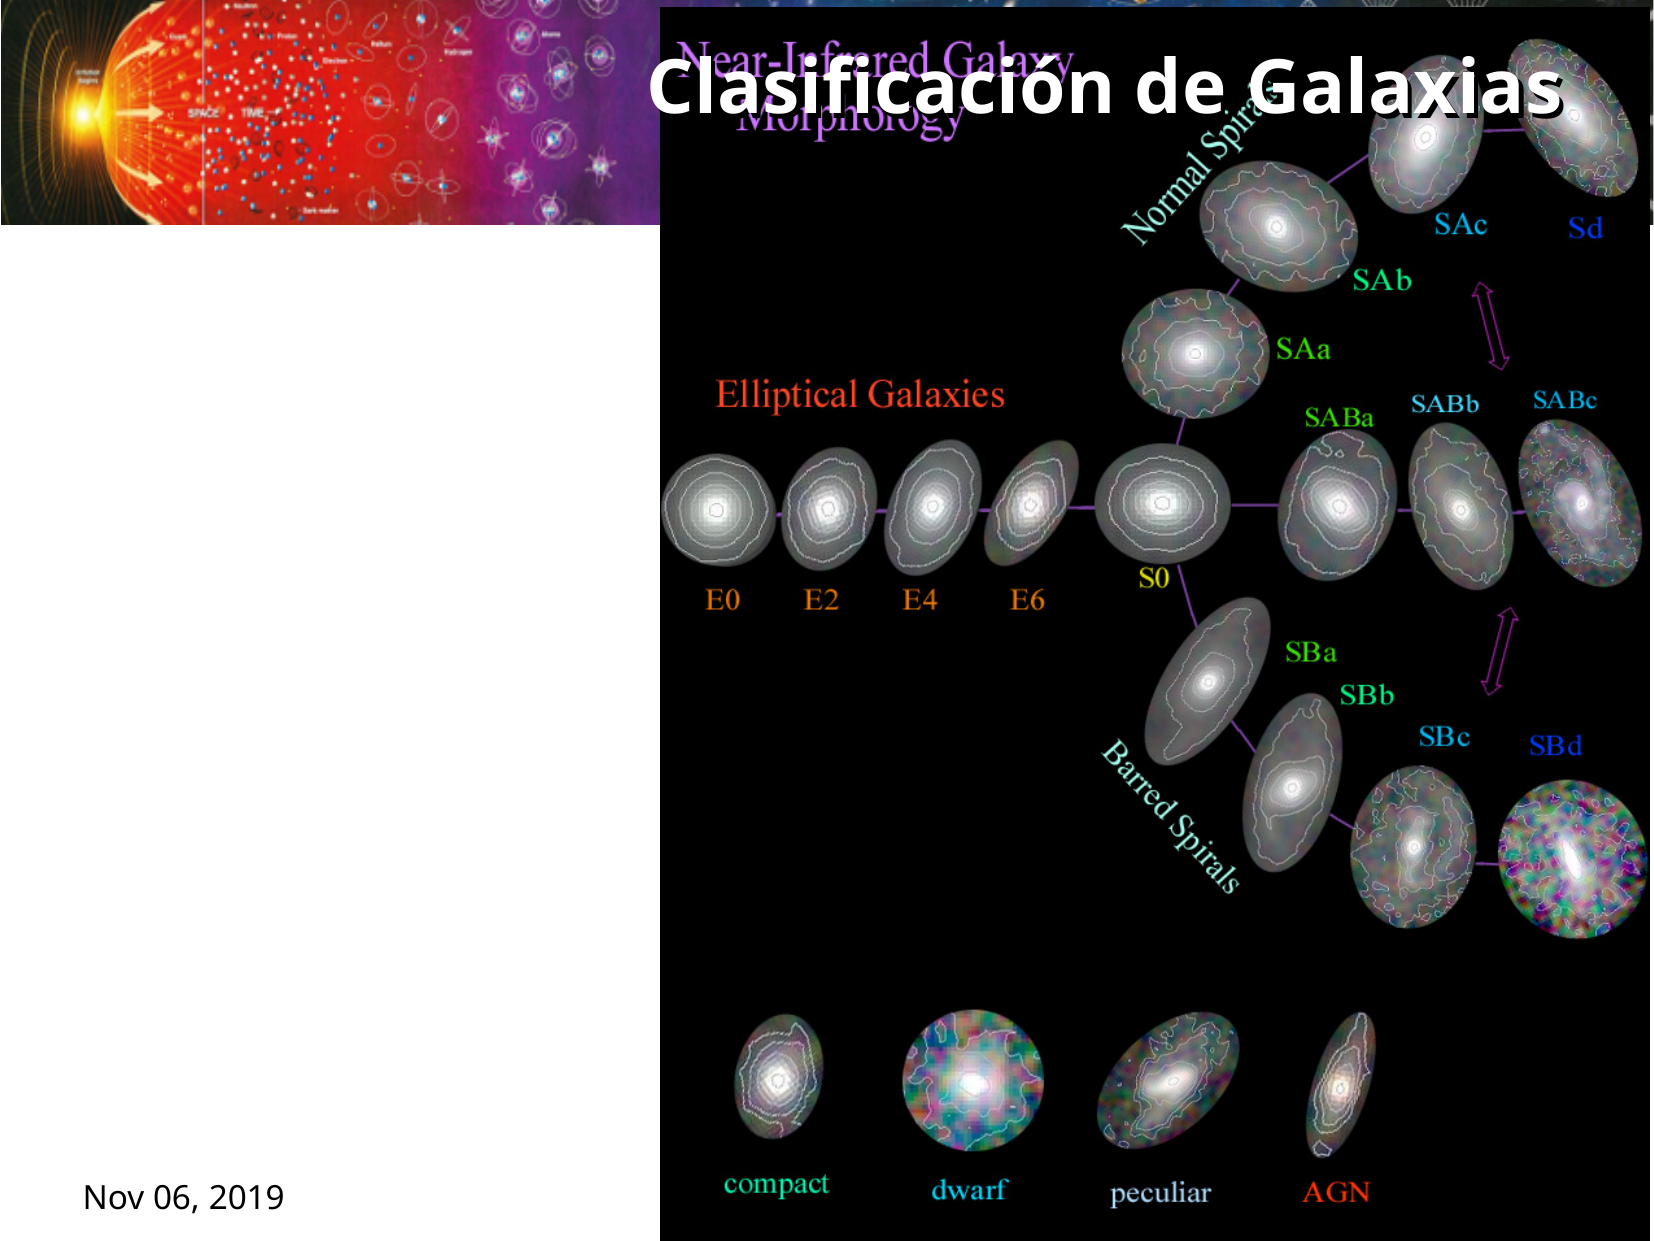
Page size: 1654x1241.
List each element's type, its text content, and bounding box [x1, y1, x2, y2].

title Clasificación de Galaxias [75, 19, 1564, 151]
picture [1, 0, 1654, 1241]
